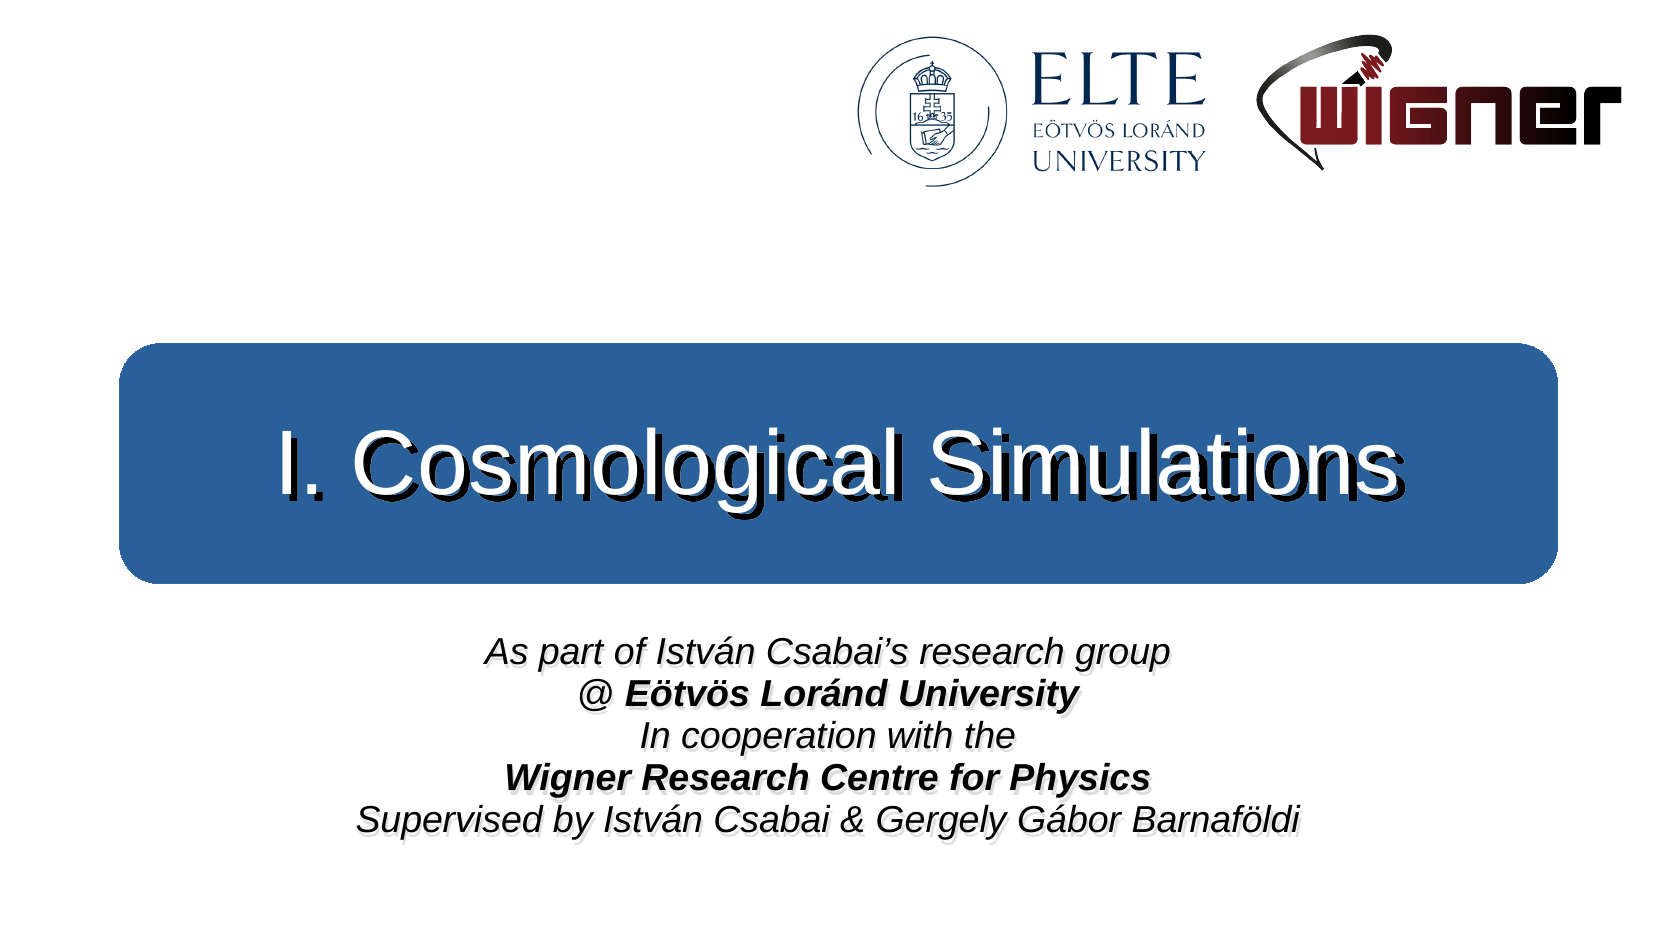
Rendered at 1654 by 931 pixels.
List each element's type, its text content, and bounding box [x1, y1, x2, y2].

picture [857, 36, 1206, 187]
title I. Cosmological Simulations [133, 379, 1544, 448]
text_box As part of István Csabai’s research group @ Eötvös Loránd University In cooperation with the Wigner Research Centre for Physics Supervised by István Csabai & Gergely Gábor Barnaföldi [83, 448, 1572, 903]
text_box [119, 343, 1558, 448]
picture [1247, 27, 1633, 177]
